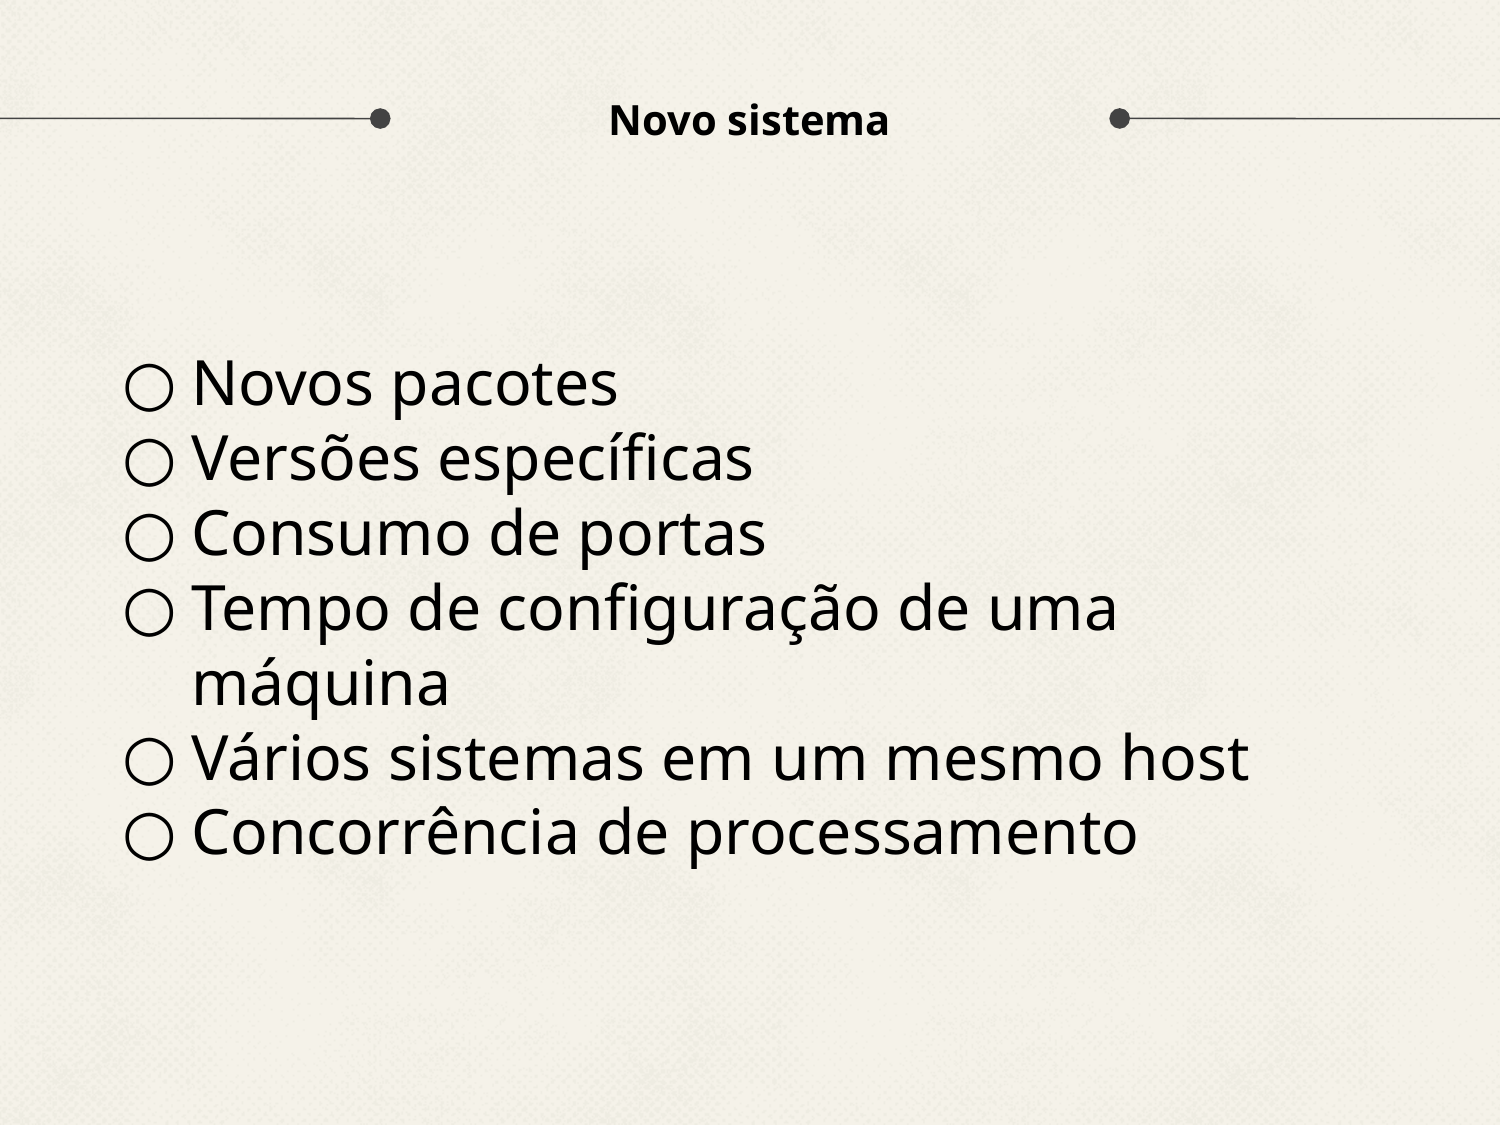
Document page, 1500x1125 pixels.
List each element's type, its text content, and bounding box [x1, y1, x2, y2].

list Novos pacotes Versões específicas Consumo de portas Tempo de configuração de uma máquina Vários sistemas em um mesmo host Concorrência de processamento [101, 327, 1399, 1031]
picture [0, 0, 1500, 1125]
title Novo sistema [430, 24, 1070, 213]
